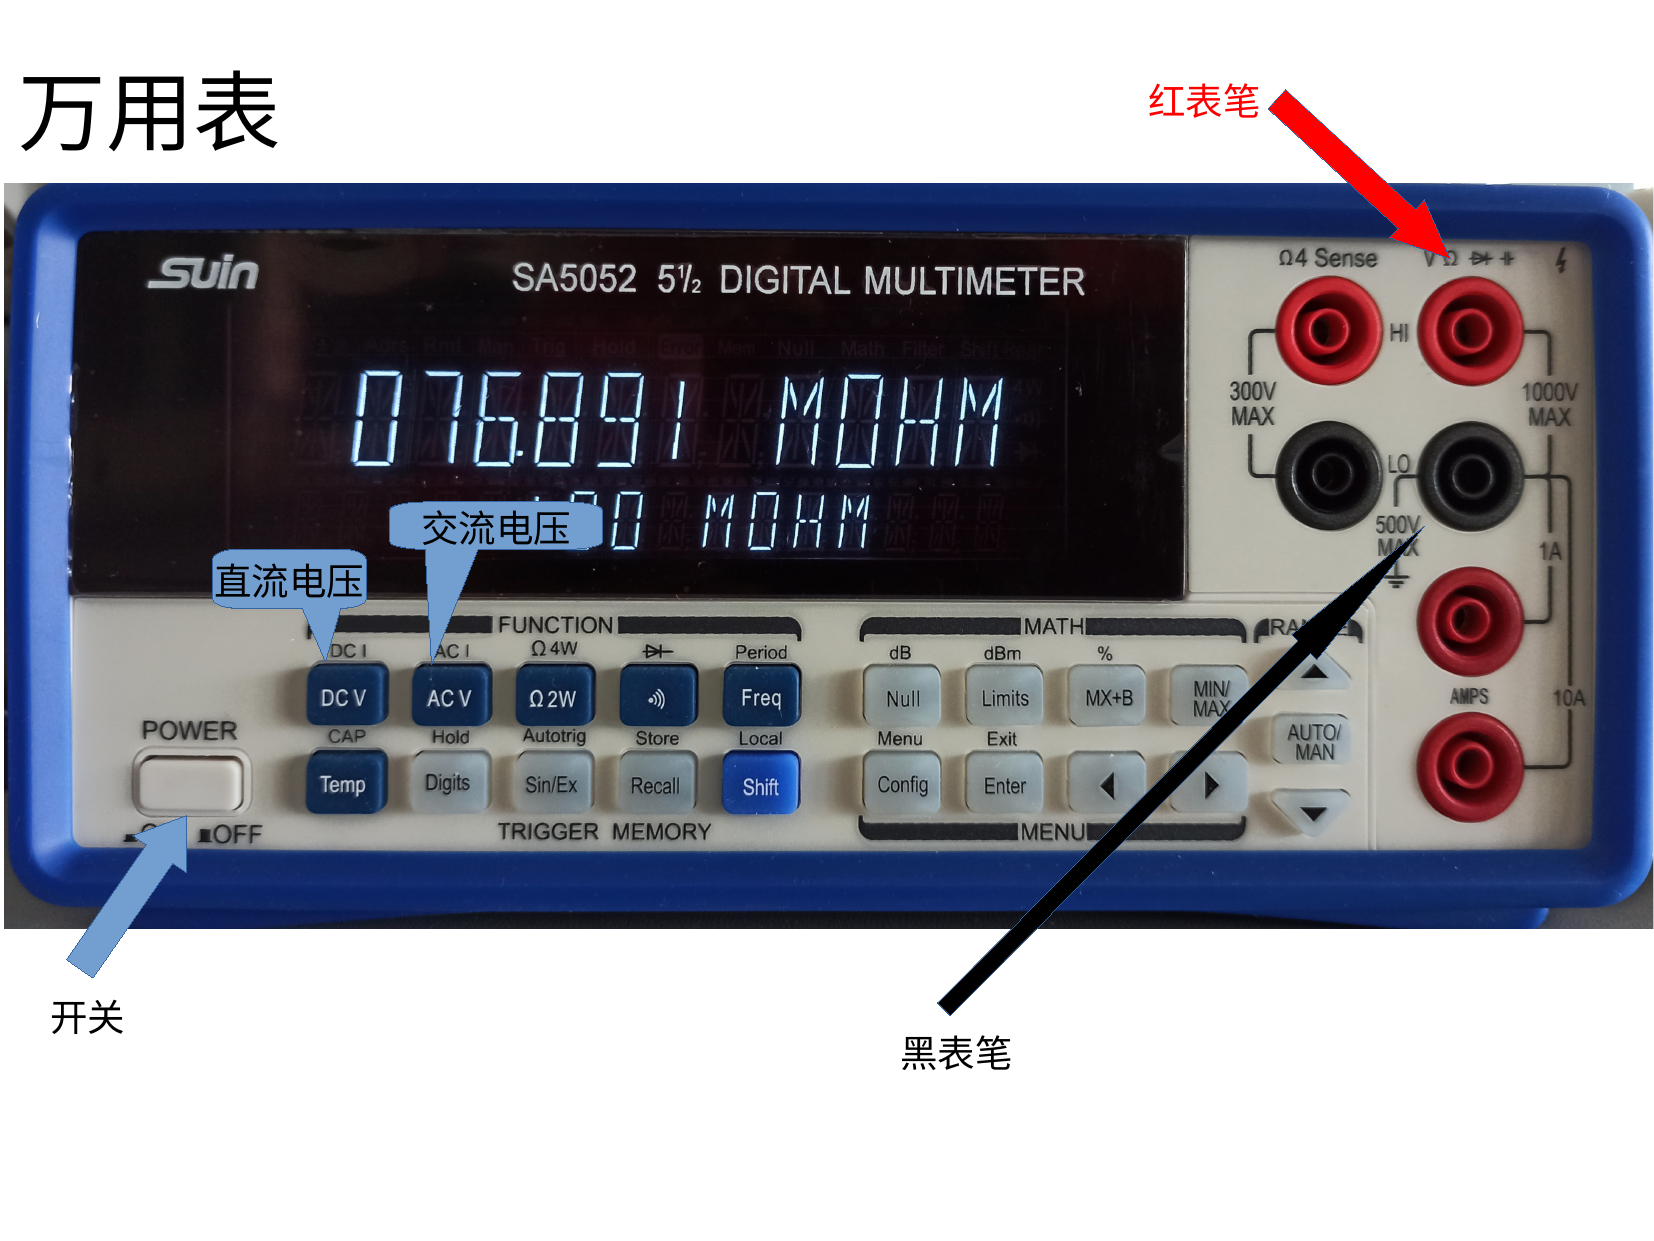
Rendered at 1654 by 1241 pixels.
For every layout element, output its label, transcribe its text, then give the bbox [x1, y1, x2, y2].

text_box 万用表 [4, 35, 297, 166]
text_box 黑表笔 [885, 1016, 1028, 1081]
text_box [937, 526, 1425, 1016]
text_box 交流电压 [389, 501, 603, 665]
text_box [1276, 89, 1451, 259]
text_box [66, 815, 187, 978]
text_box 红表笔 [1133, 64, 1276, 130]
text_box 直流电压 [212, 549, 367, 662]
picture [4, 183, 1654, 929]
text_box 开关 [35, 980, 141, 1046]
